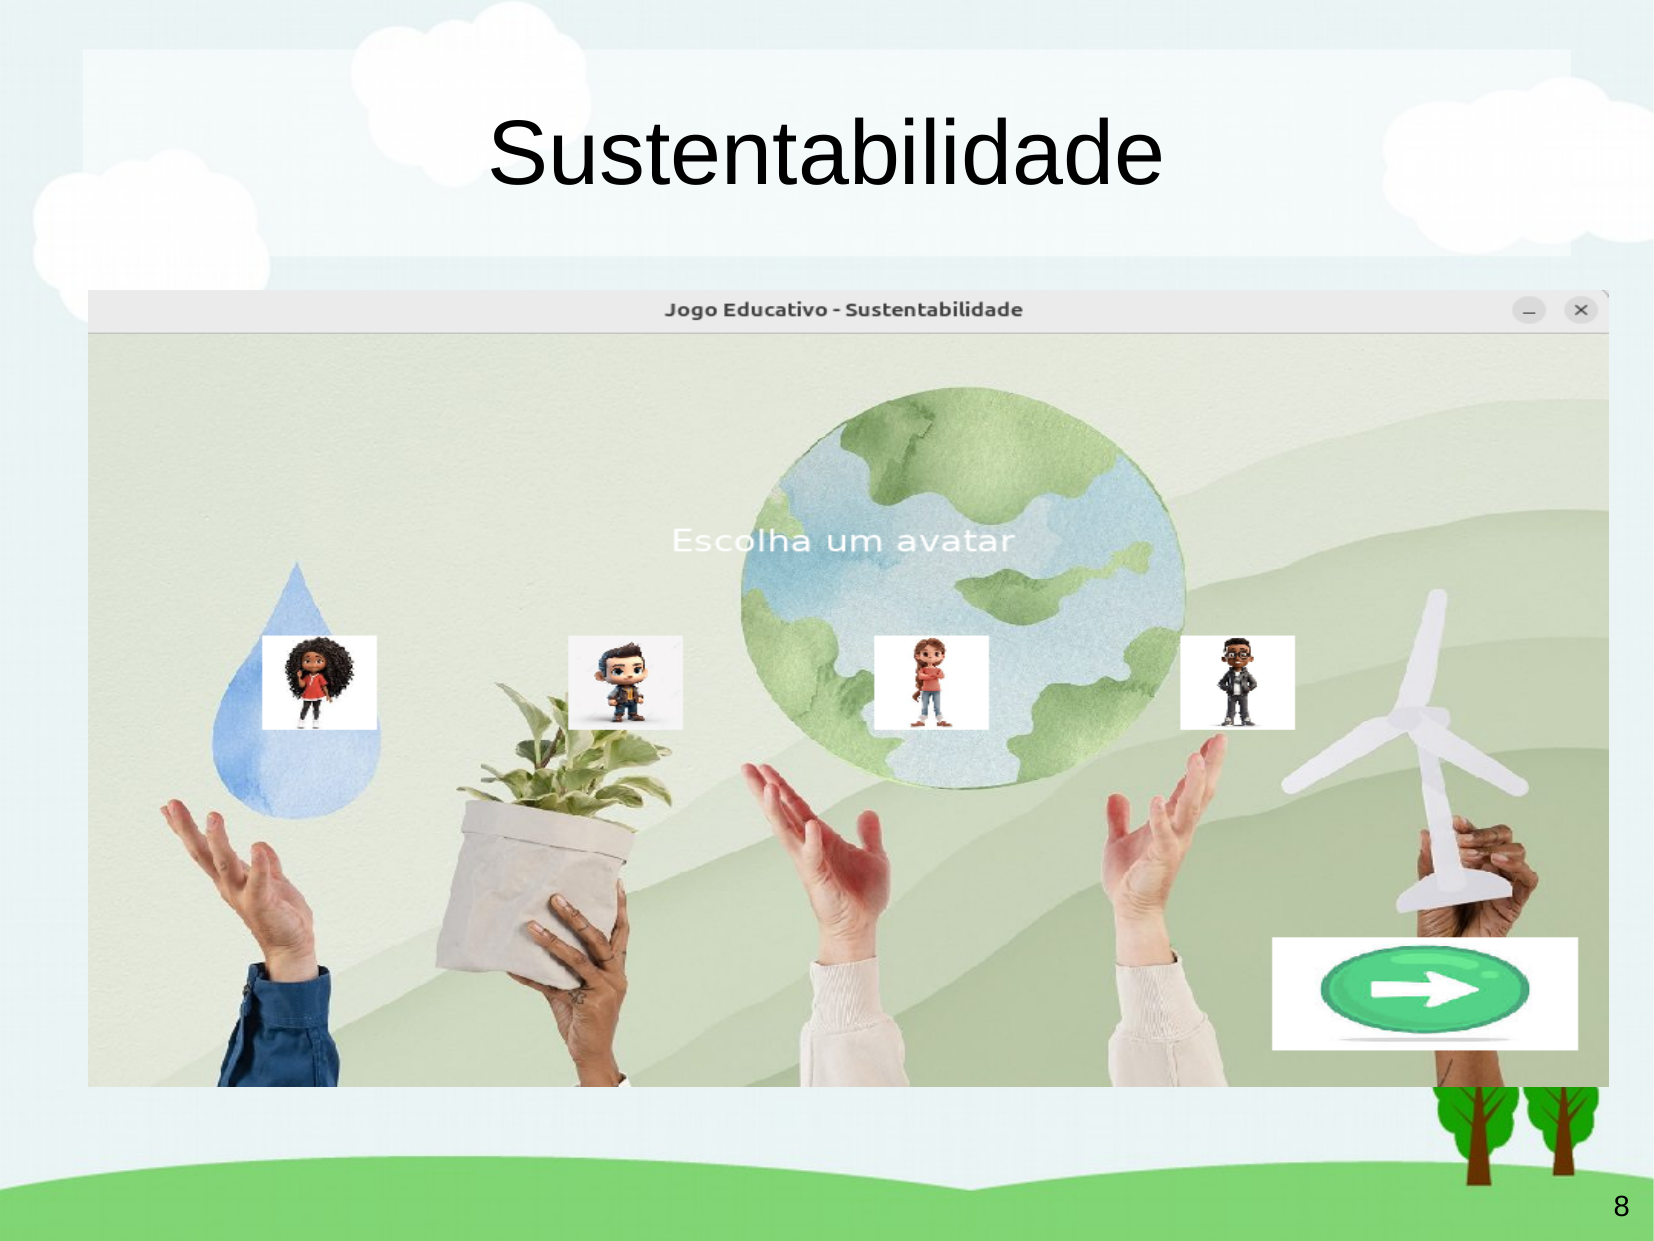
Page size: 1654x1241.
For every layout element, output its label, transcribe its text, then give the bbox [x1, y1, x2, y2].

title Sustentabilidade [82, 49, 1571, 257]
picture [0, 0, 1654, 1241]
